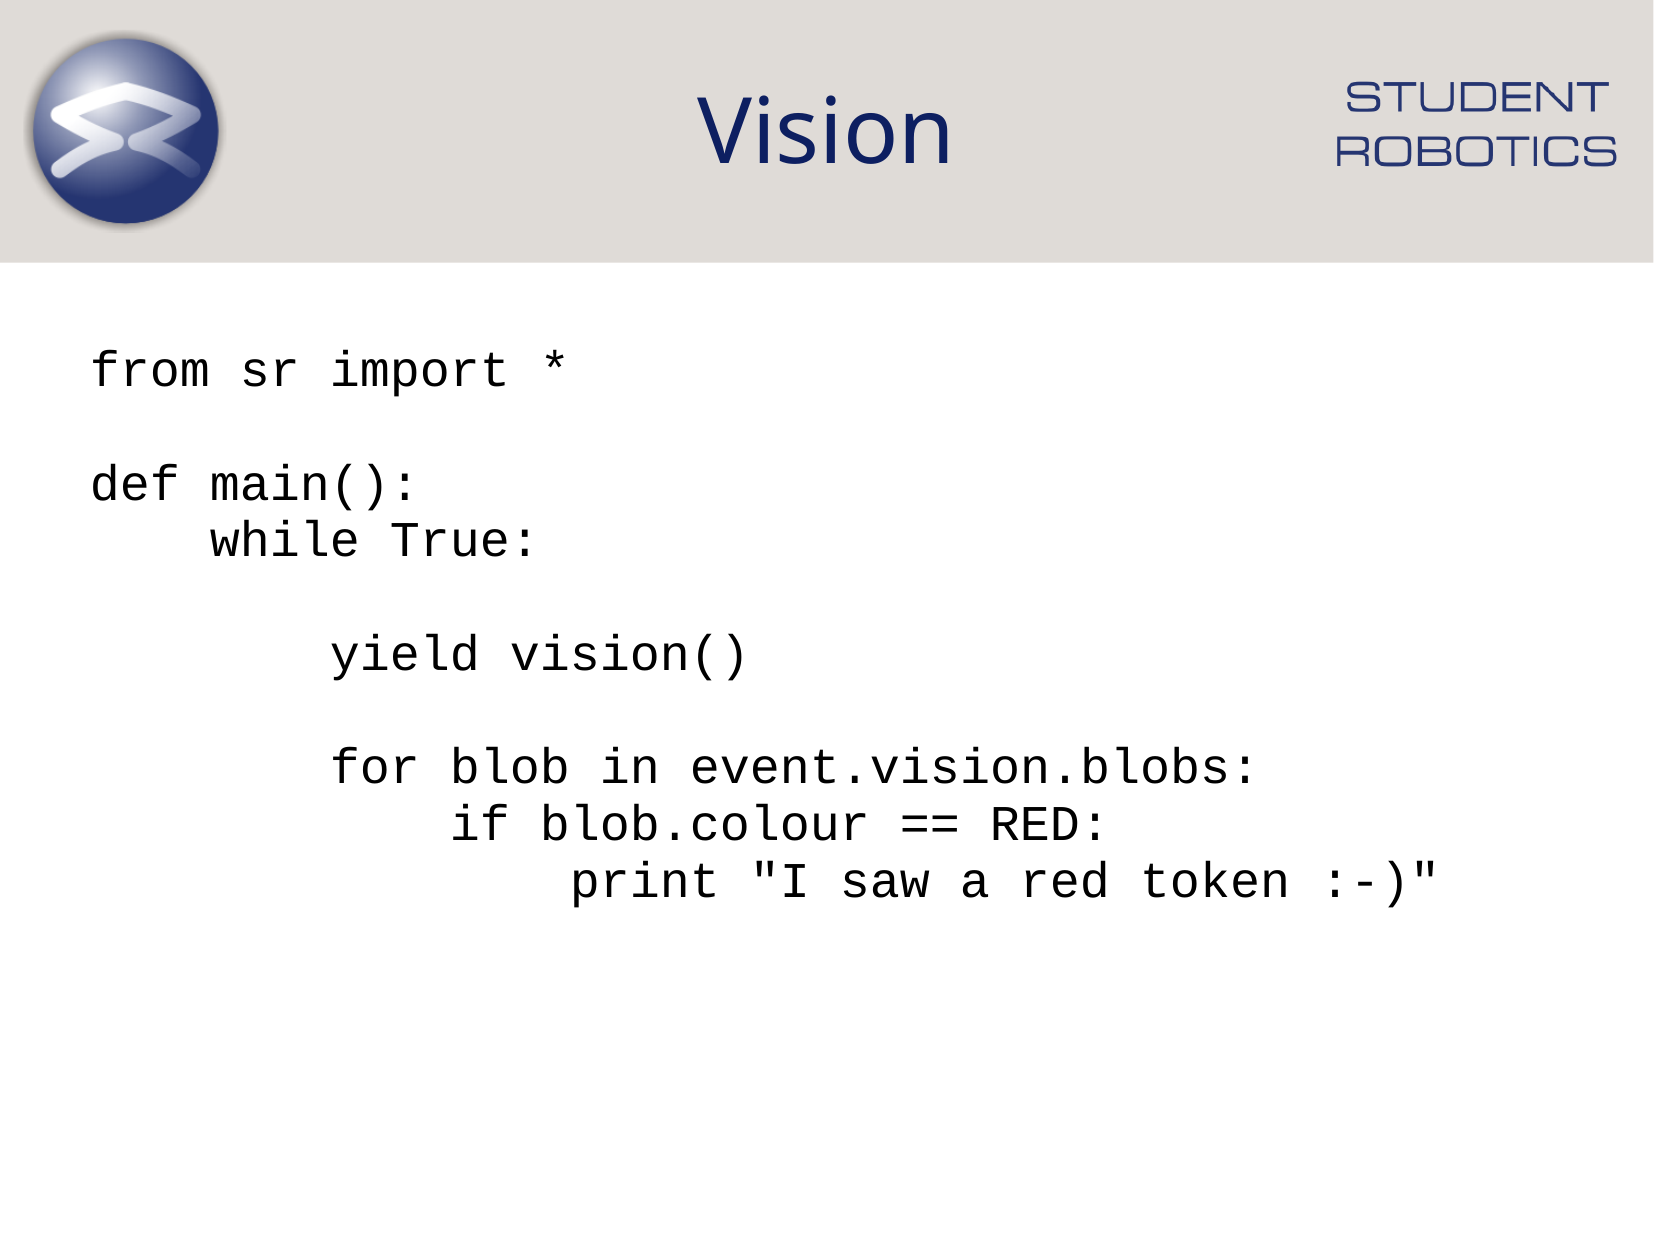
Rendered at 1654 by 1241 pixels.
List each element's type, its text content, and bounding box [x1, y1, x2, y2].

text_box from sr import * def main(): while True: yield vision() for blob in event.vision.blobs: if blob.colour == RED: print "I saw a red token :-)" [75, 337, 1538, 982]
picture [9, 19, 82, 245]
title Vision [82, 0, 1571, 257]
picture [1571, 68, 1633, 174]
